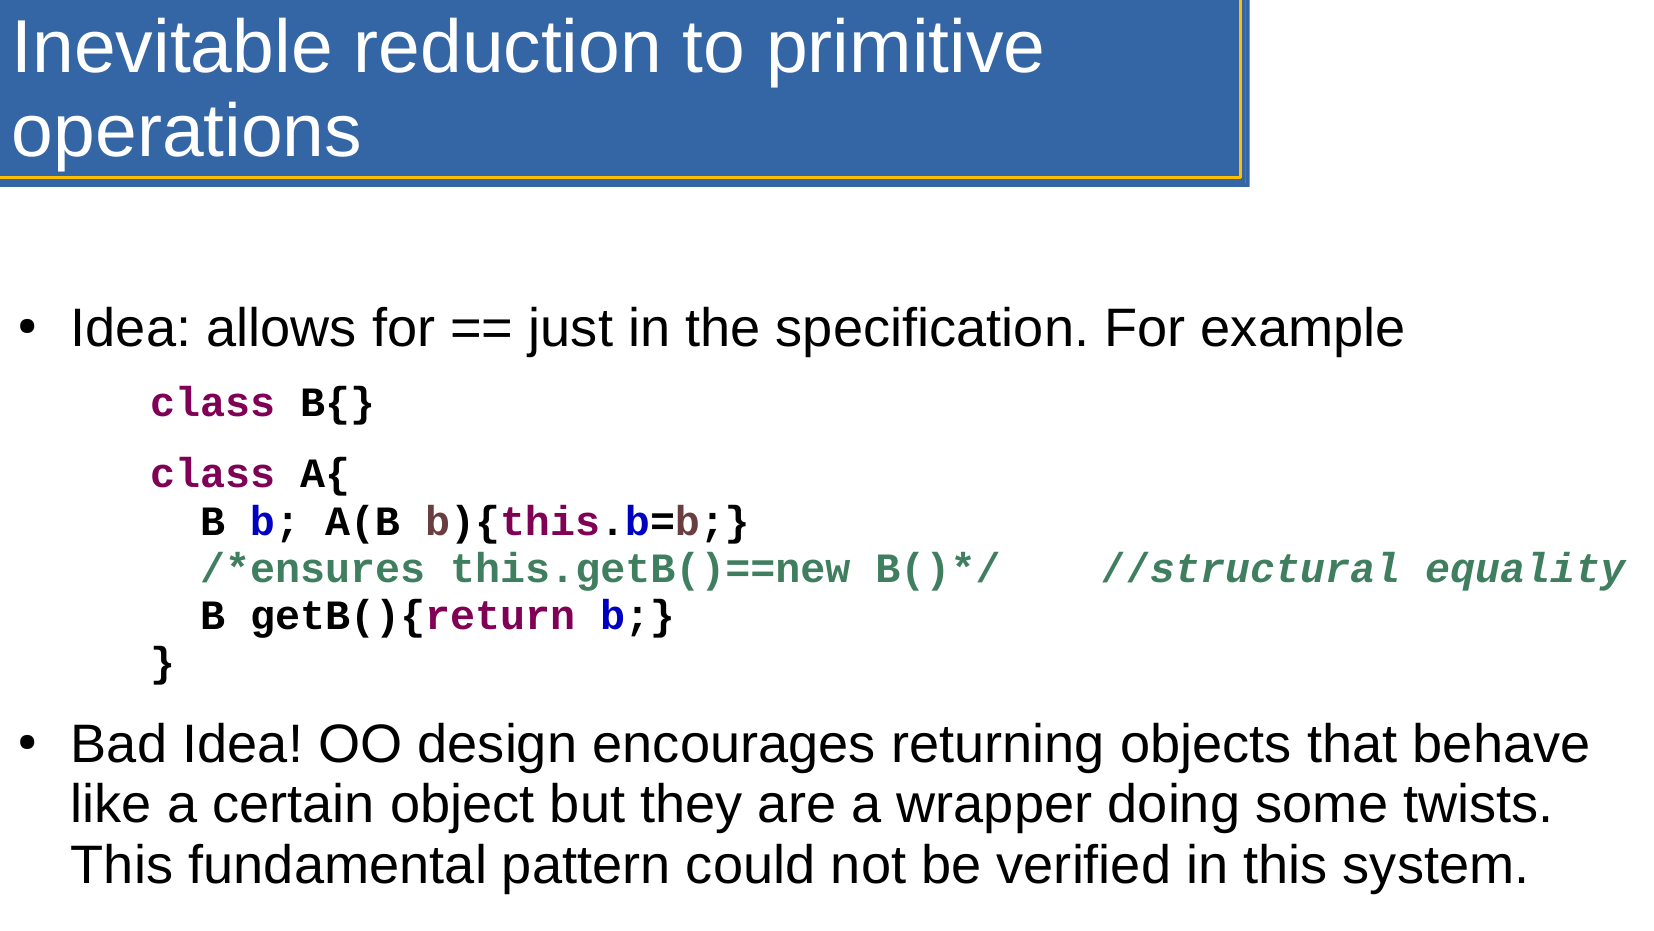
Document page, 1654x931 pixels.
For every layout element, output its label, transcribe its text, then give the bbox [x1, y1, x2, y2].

title Inevitable reduction to primitive operations [11, 4, 1238, 173]
list Idea: allows for == just in the specification. For example class B{} class A{ B b; A(B b){this.b=b;} /*ensures this.getB()==new B()*/ //structural equality B getB(){return b;} } Bad Idea! OO design encourages returning objects that behave like a certain object but they are a wrapper doing some twists. This fundamental pattern could not be verified in this system. [0, 213, 1651, 919]
